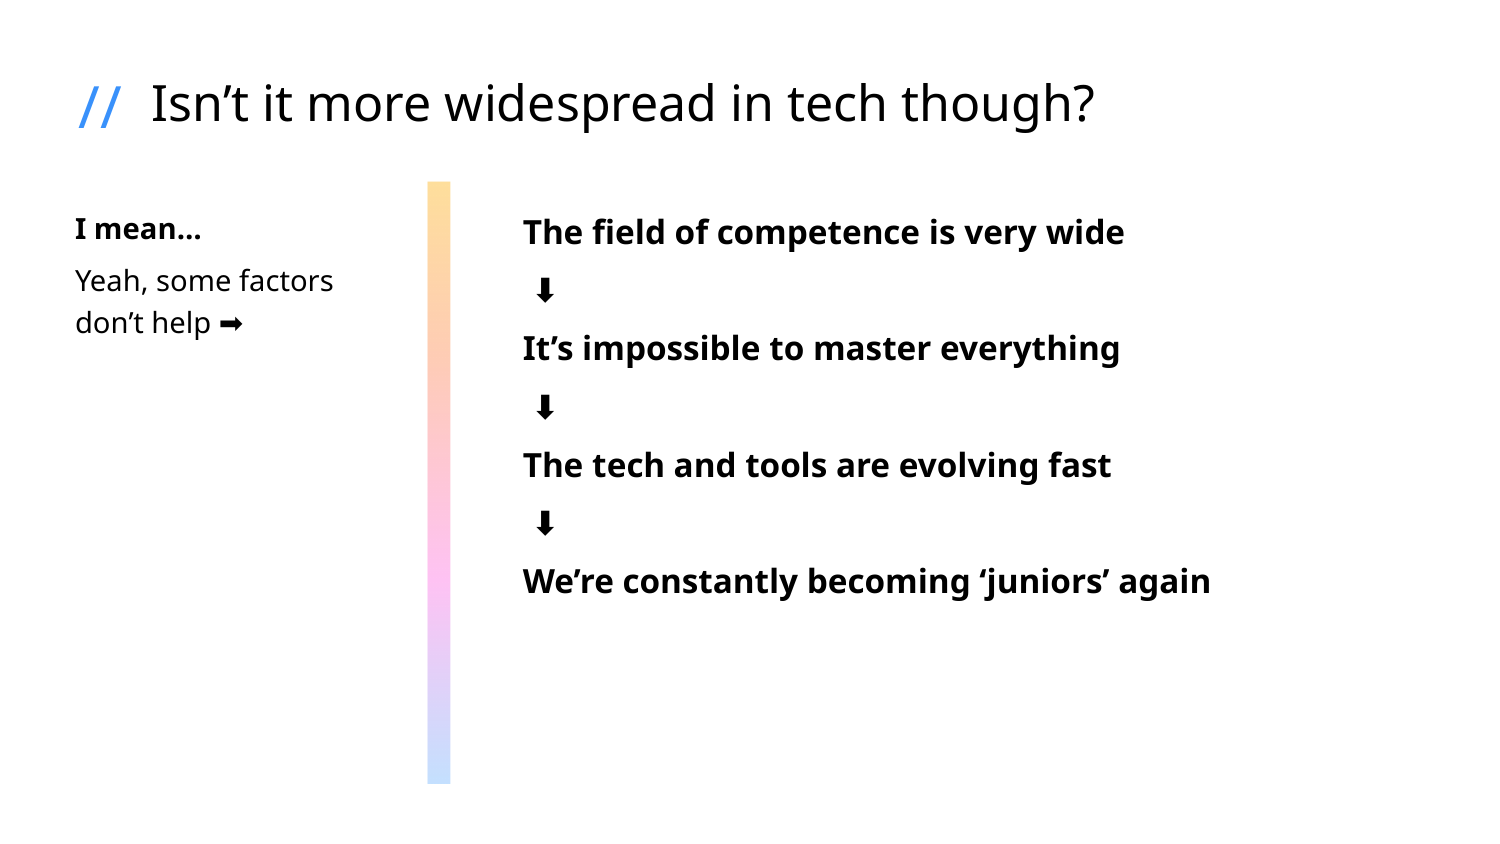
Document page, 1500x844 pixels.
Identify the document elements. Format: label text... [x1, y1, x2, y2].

text_box I mean… Yeah, some factors don’t help ➡️ [74, 202, 361, 441]
title Isn’t it more widespread in tech though? [151, 71, 1413, 156]
list The field of competence is very wide ⬇️ It’s impossible to master everything ⬇️ The tech and tools are evolving fast ⬇️ We’re constantly becoming ‘juniors’ again [522, 203, 1413, 505]
picture [428, 182, 451, 784]
